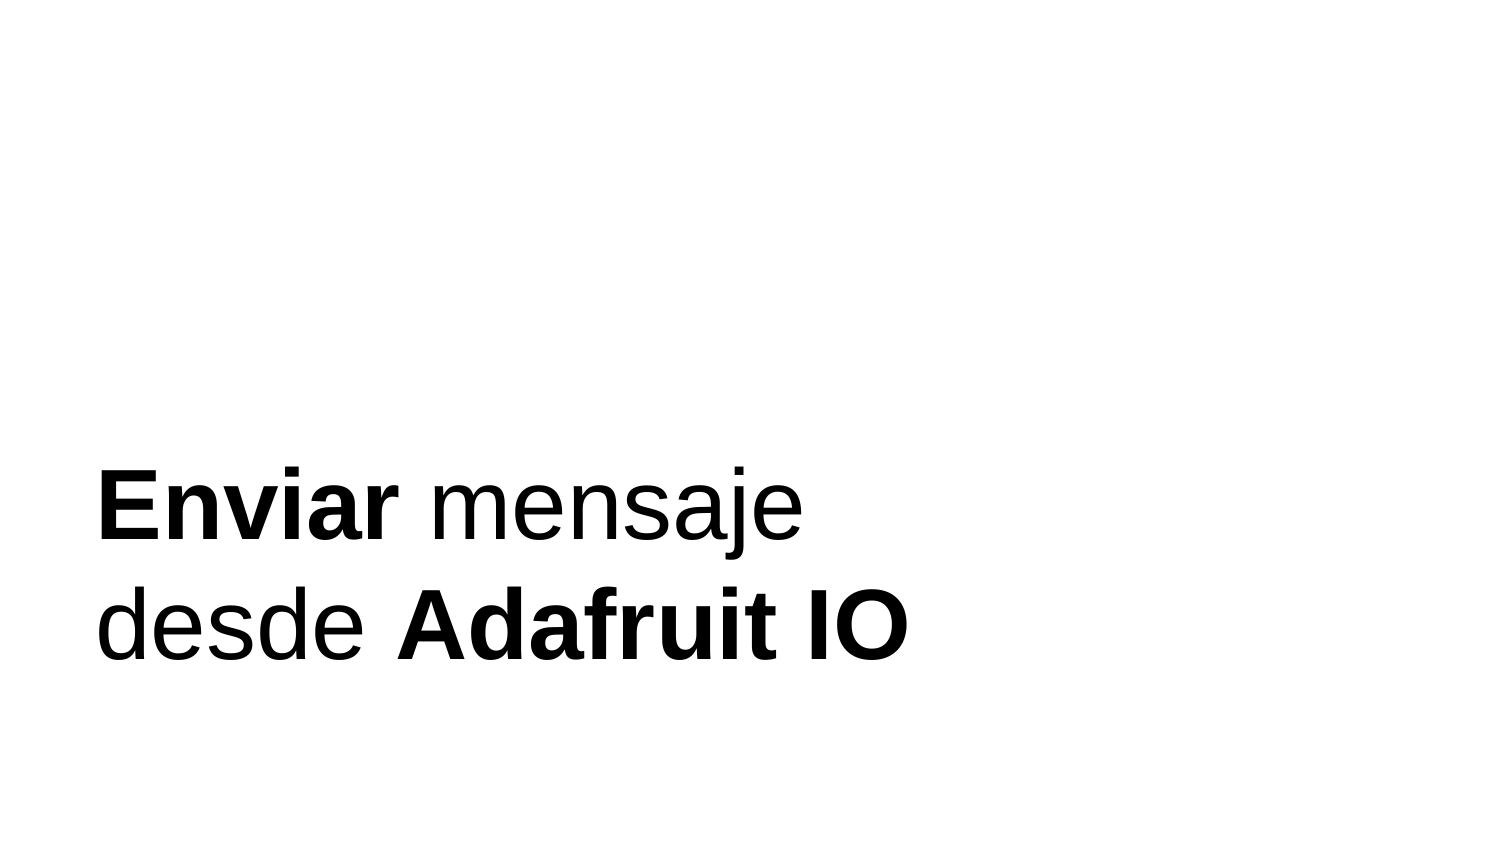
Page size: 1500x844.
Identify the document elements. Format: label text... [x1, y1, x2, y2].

title Enviar mensaje desde Adafruit IO [80, 223, 1125, 844]
